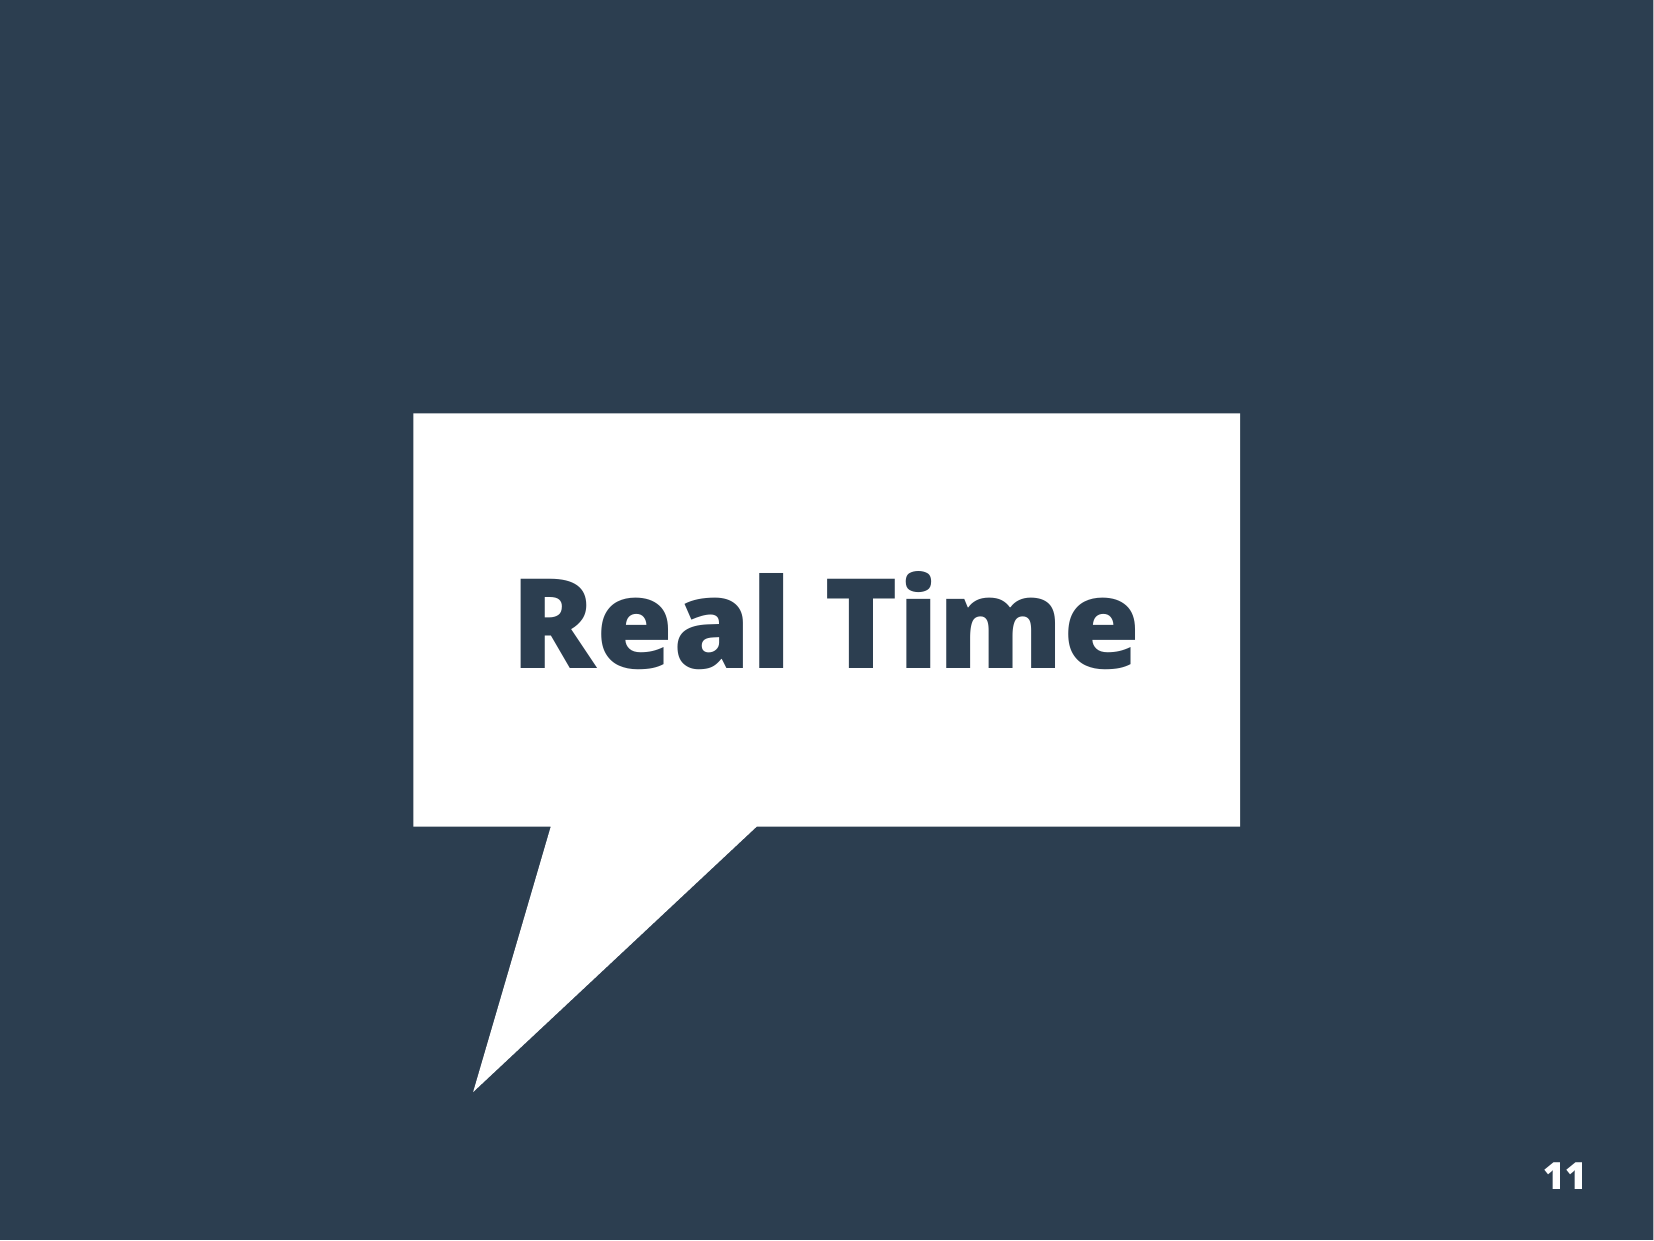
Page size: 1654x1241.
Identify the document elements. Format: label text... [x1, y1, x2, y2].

title Real Time [442, 442, 1211, 798]
